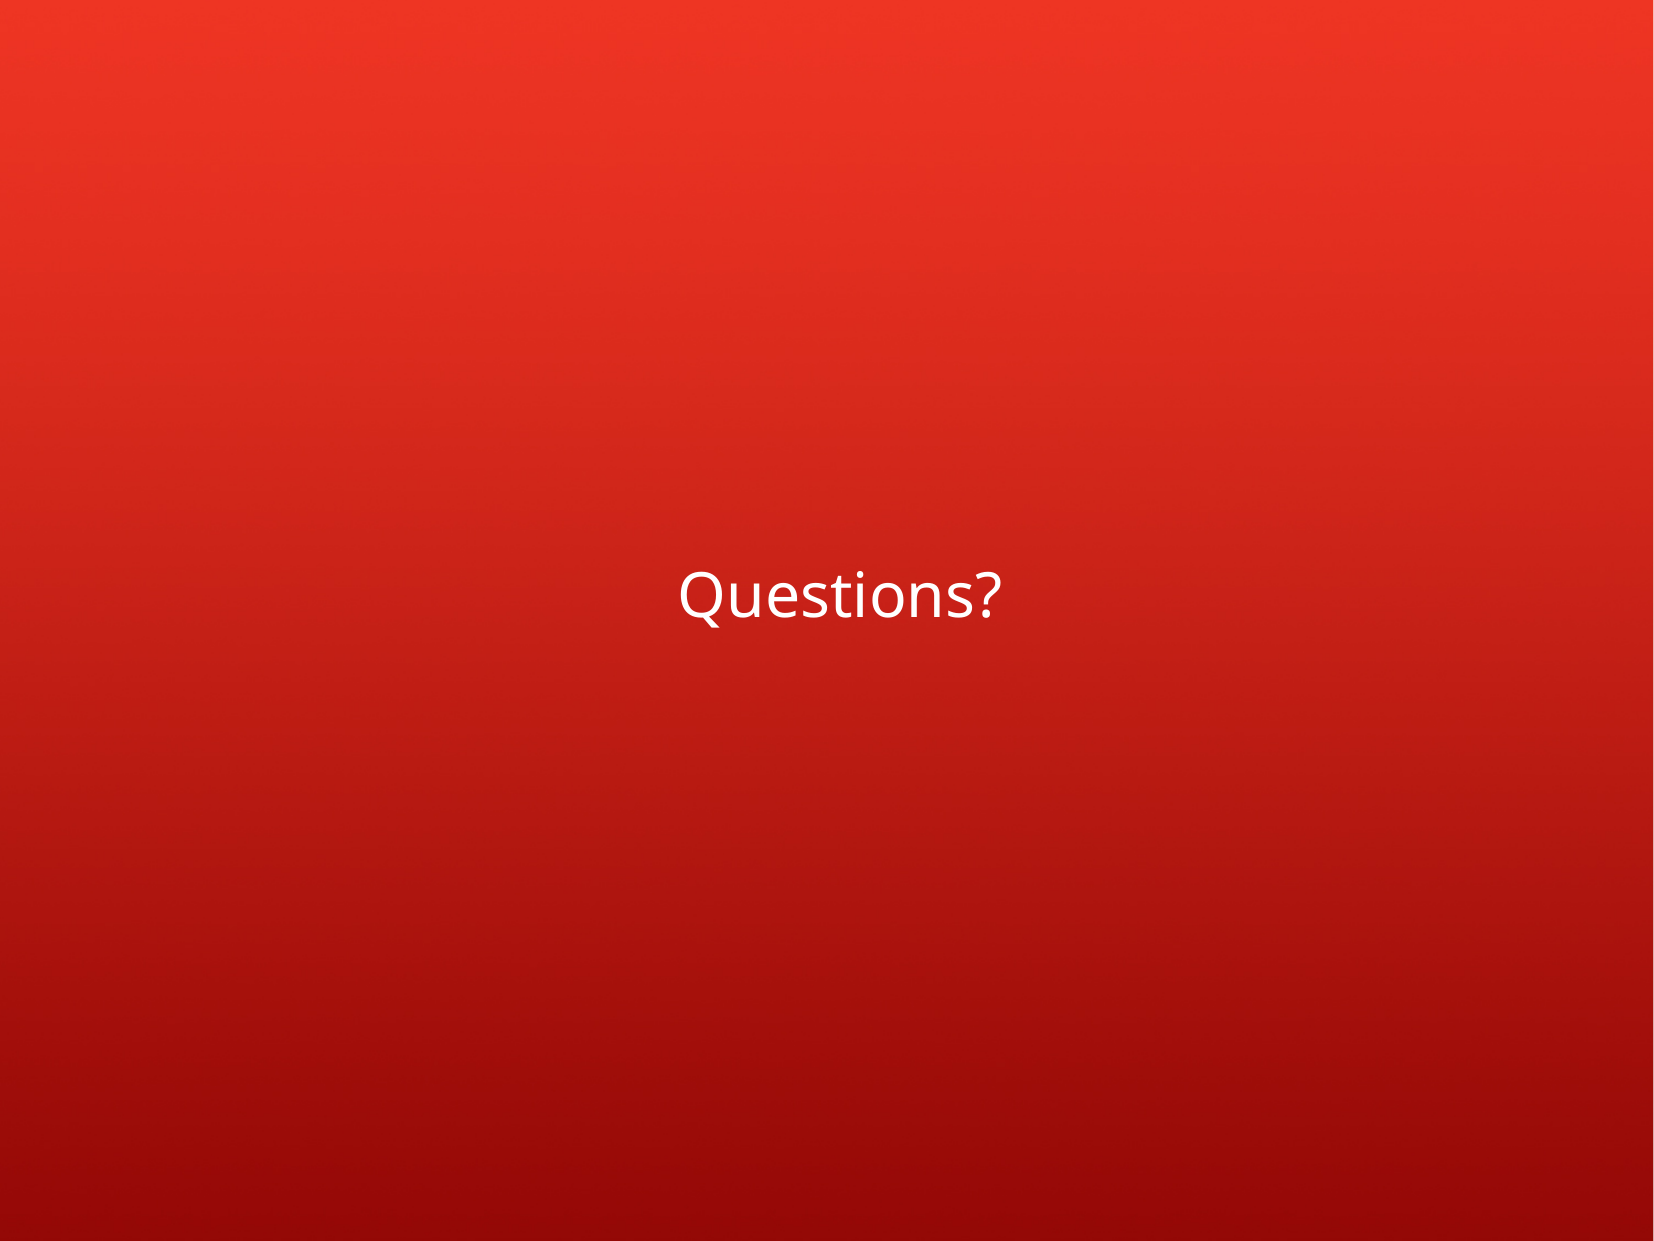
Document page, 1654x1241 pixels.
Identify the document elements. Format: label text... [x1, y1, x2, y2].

picture [0, 0, 1654, 1241]
text_box Questions? [137, 82, 1544, 1103]
